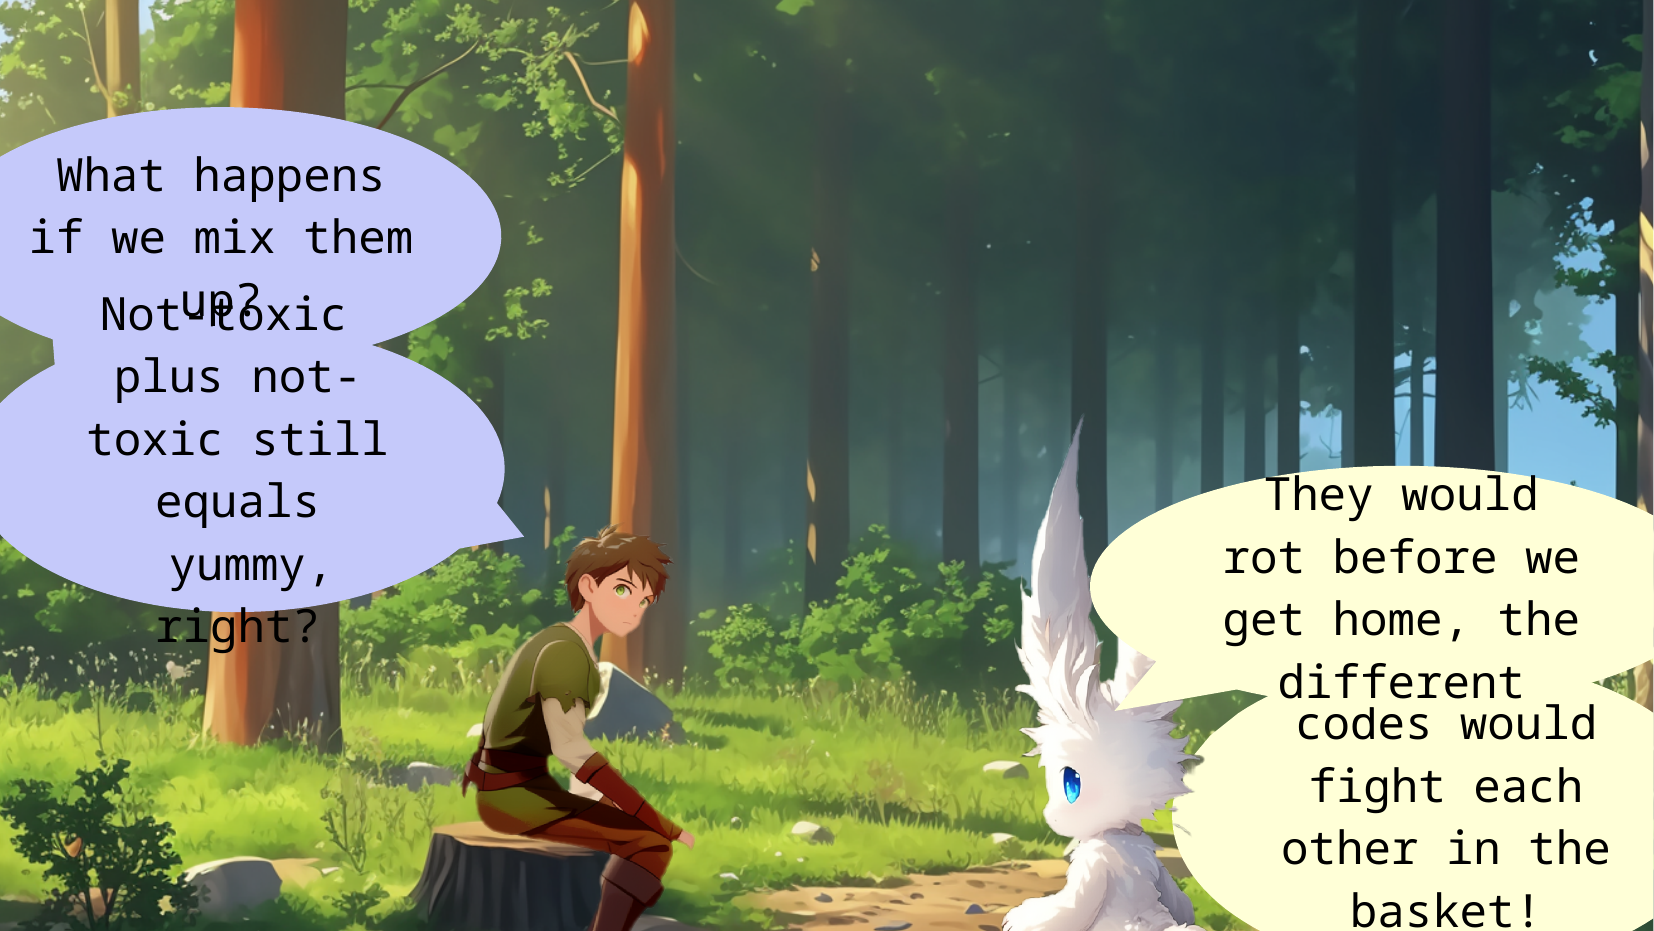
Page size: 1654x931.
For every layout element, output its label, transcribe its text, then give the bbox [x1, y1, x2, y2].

text_box Not-toxic plus not-toxic still equals yummy, right? [0, 325, 525, 613]
text_box What happens if we mix them up? [0, 107, 502, 364]
text_box codes would fight each other in the basket! [1304, 683, 1654, 931]
picture [0, 316, 54, 402]
picture [0, 0, 1654, 931]
text_box They would rot before we get home, the different [1090, 465, 1654, 712]
picture [1634, 919, 1654, 931]
picture [1594, 659, 1654, 712]
